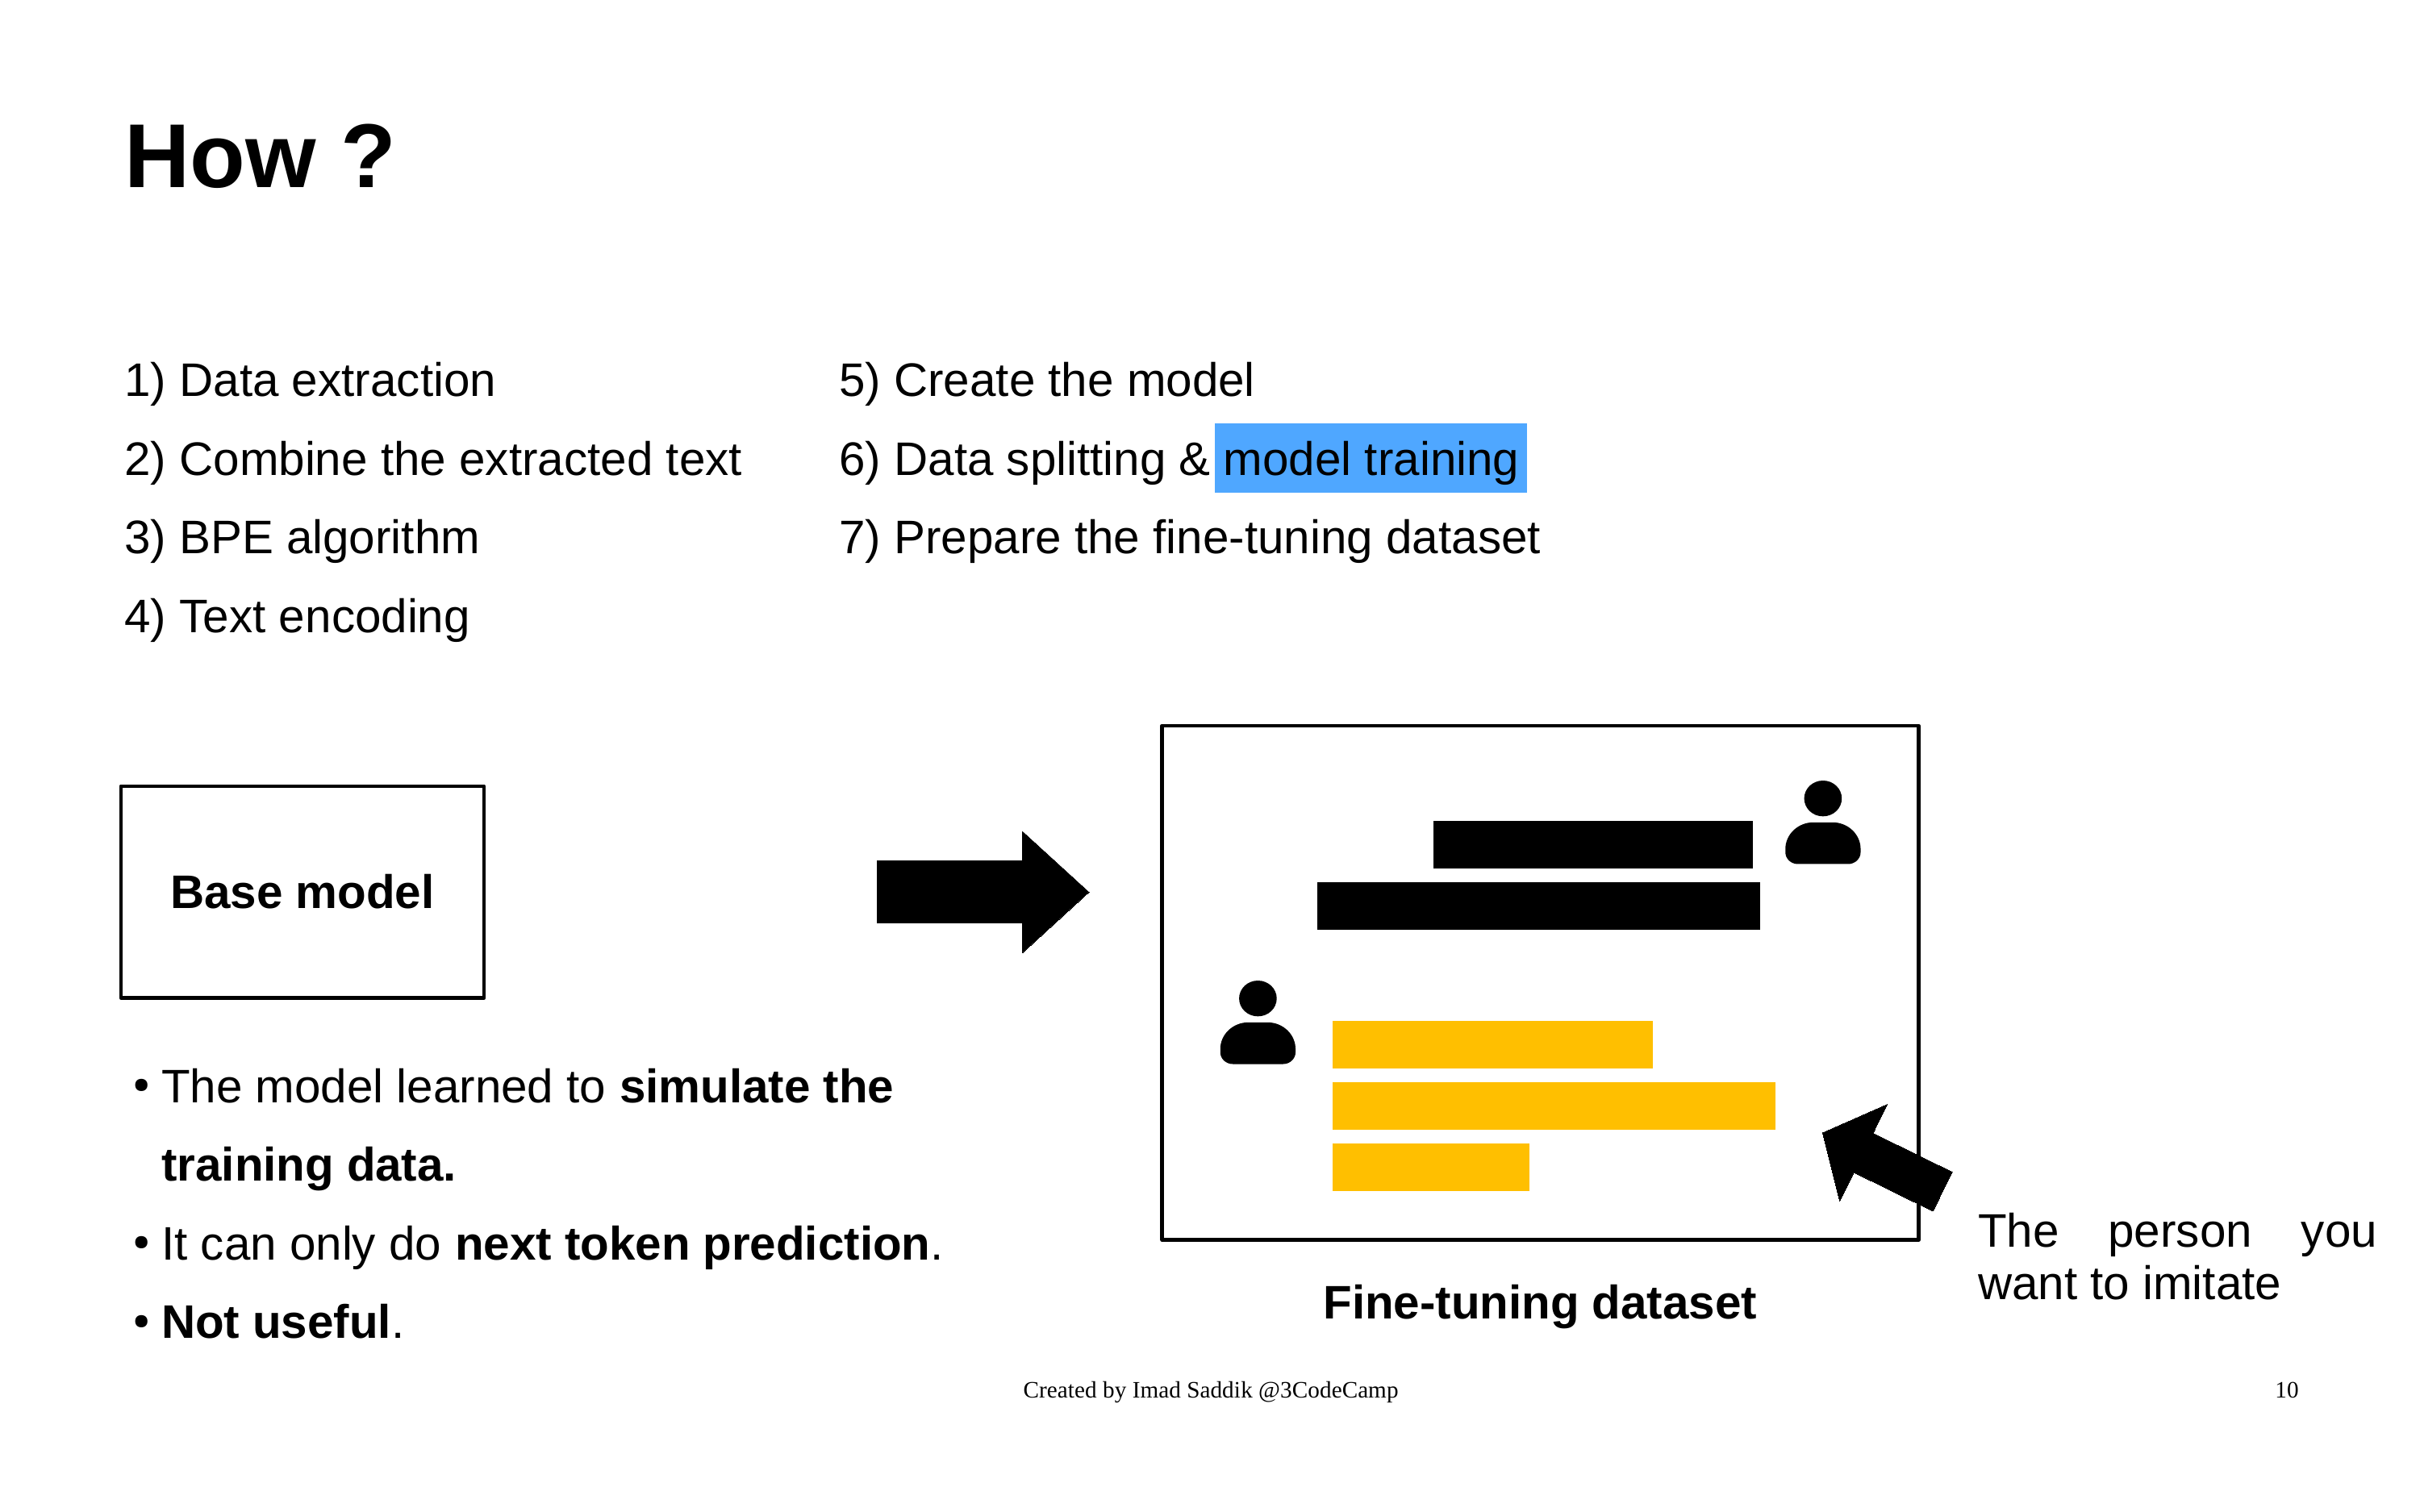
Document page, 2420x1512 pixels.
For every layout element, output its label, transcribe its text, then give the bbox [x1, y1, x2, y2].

text_box Create the model Data splitting & model training Prepare the fine-tuning dataset [827, 322, 1574, 648]
text_box [1333, 1143, 1529, 1191]
text_box [877, 831, 1090, 953]
text_box [1333, 1021, 1653, 1068]
text_box [1333, 1082, 1775, 1130]
text_box The model learned to simulate the training data. It can only do next token prediction. Not useful. [121, 1028, 999, 1434]
text_box The person you want to imitate [1966, 1197, 2390, 1318]
text_box Base model [151, 860, 454, 925]
text_box Fine-tuning dataset [1268, 1270, 1813, 1335]
text_box [1317, 882, 1760, 930]
picture [1772, 774, 1874, 870]
text_box Data extraction Combine the extracted text BPE algorithm Text encoding [112, 322, 817, 648]
text_box [1822, 1104, 1953, 1211]
text_box [1433, 821, 1753, 868]
picture [1208, 974, 1308, 1071]
text_box How ? [112, 61, 1194, 251]
